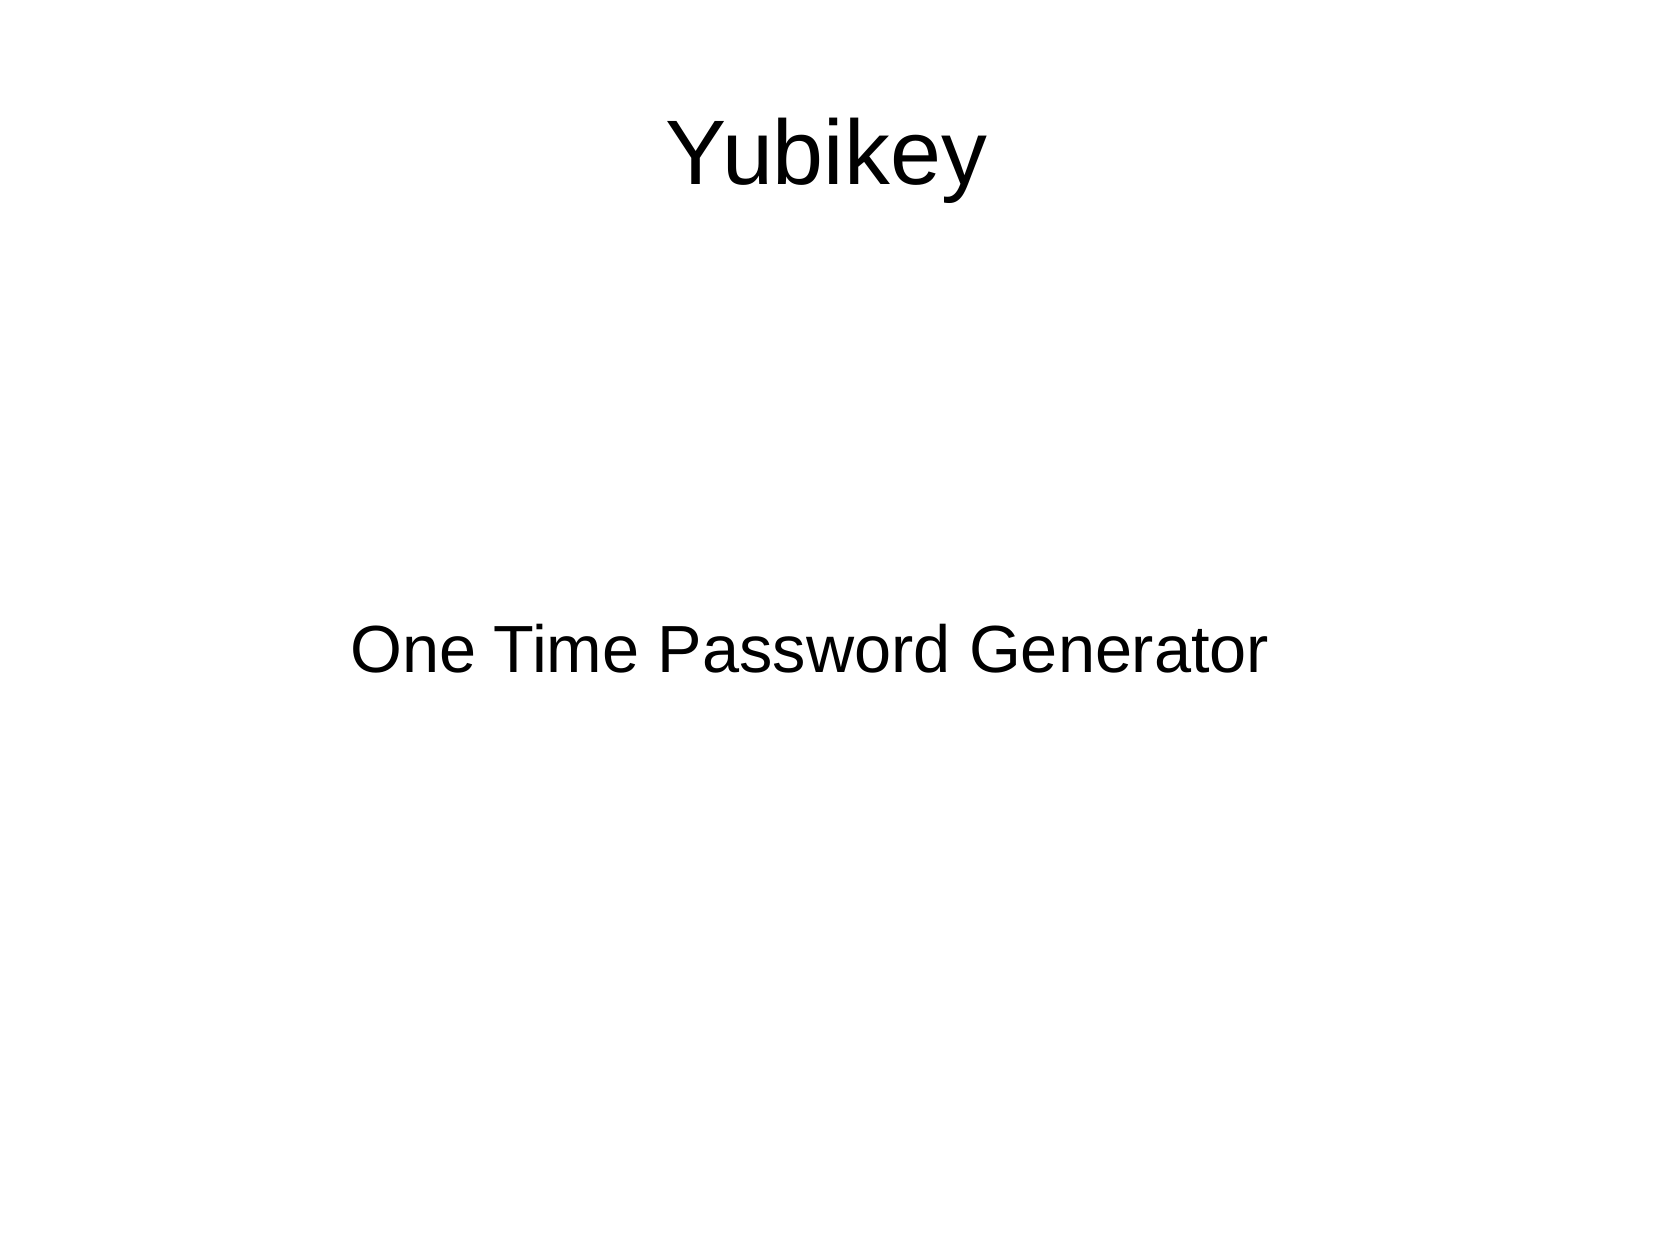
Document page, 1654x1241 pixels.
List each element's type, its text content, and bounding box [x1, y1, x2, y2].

title Yubikey [82, 49, 1571, 257]
subtitle One Time Password Generator [82, 290, 1538, 1010]
